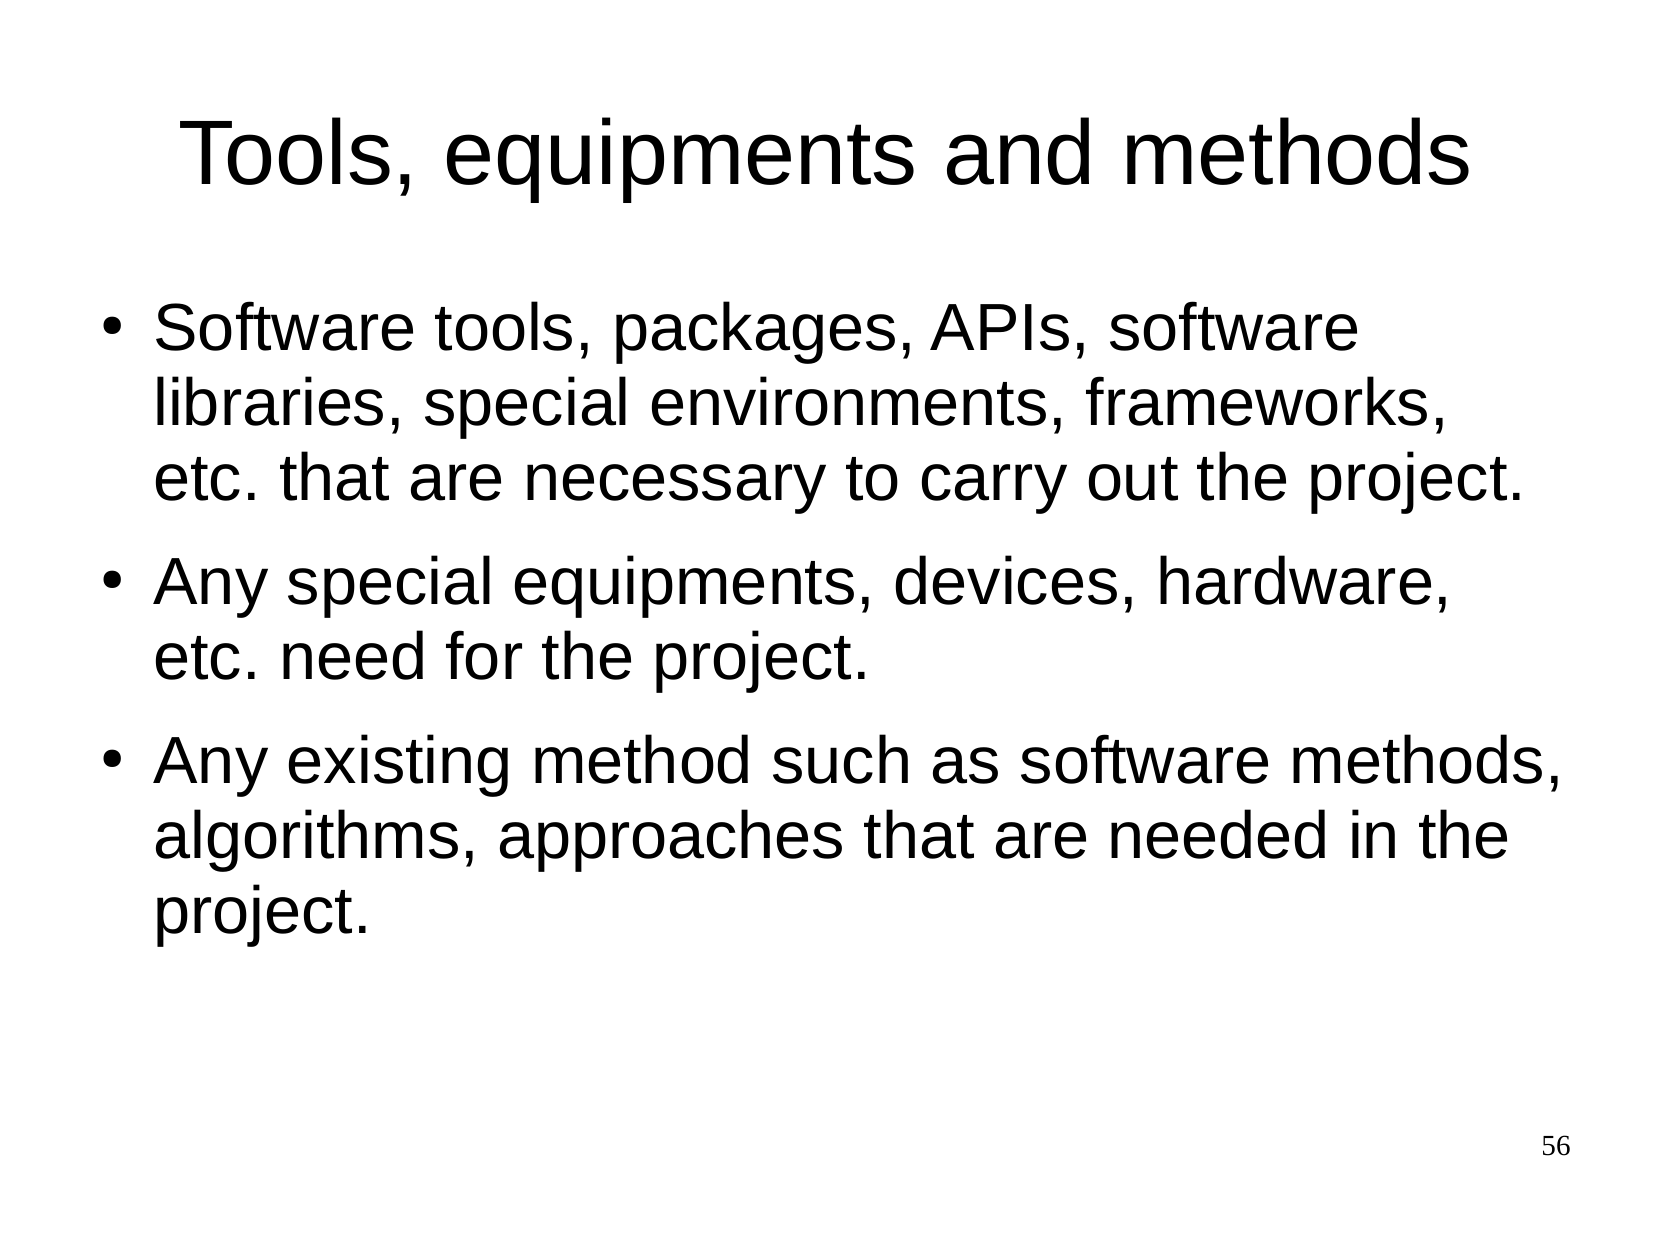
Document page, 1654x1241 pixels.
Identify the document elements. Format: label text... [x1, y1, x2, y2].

list Software tools, packages, APIs, software libraries, special environments, frameworks, etc. that are necessary to carry out the project. Any special equipments, devices, hardware, etc. need for the project. Any existing method such as software methods, algorithms, approaches that are needed in the project. [82, 290, 1571, 1010]
title Tools, equipments and methods [82, 49, 1571, 257]
